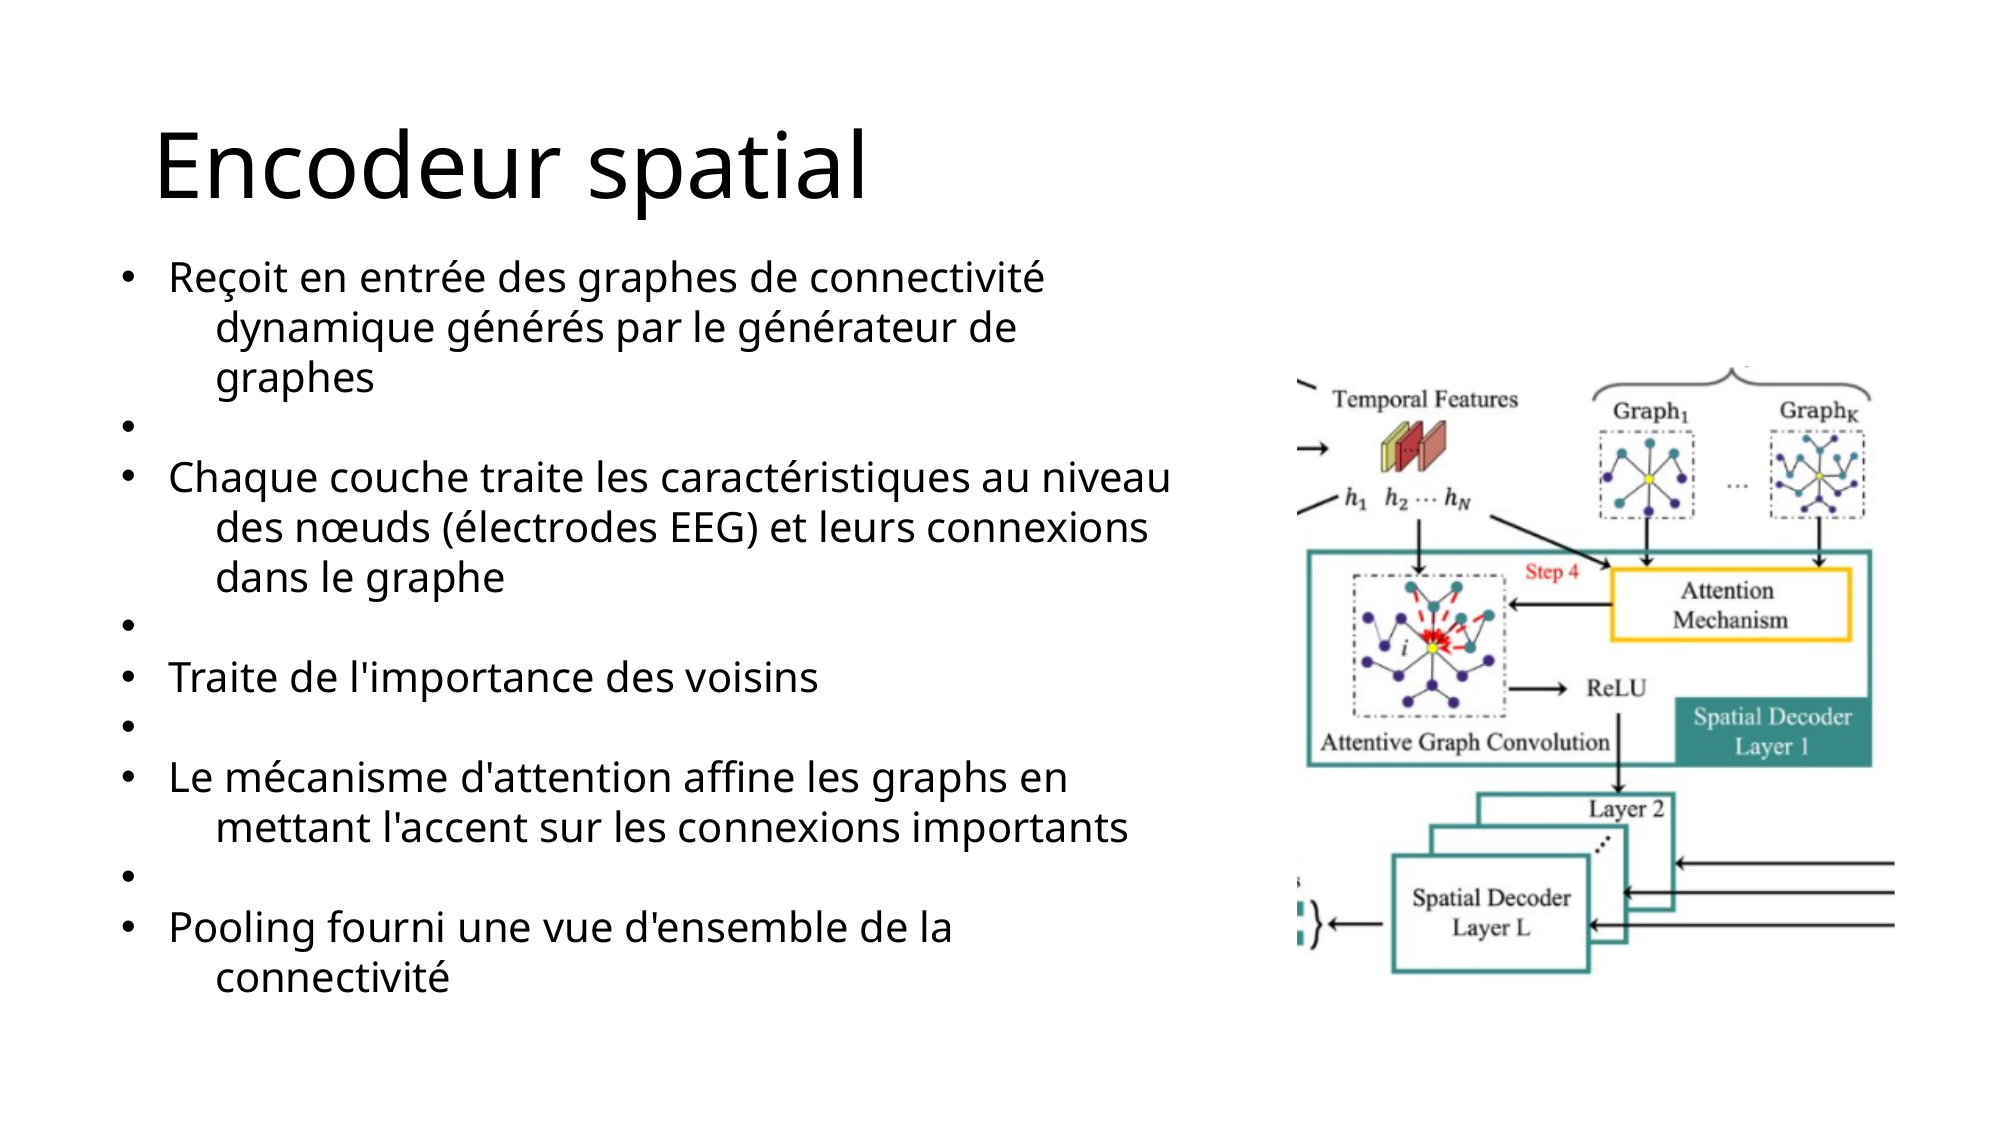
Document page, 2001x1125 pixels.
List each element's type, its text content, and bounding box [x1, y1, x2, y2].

text_box Reçoit en entrée des graphes de connectivité dynamique générés par le générateur de graphes Chaque couche traite les caractéristiques au niveau des nœuds (électrodes EEG) et leurs connexions dans le graphe Traite de l'importance des voisins Le mécanisme d'attention affine les graphs en mettant l'accent sur les connexions importants Pooling fourni une vue d'ensemble de la connectivité [106, 243, 1196, 915]
title Encodeur spatial [137, 59, 1863, 278]
picture [1297, 366, 1895, 979]
